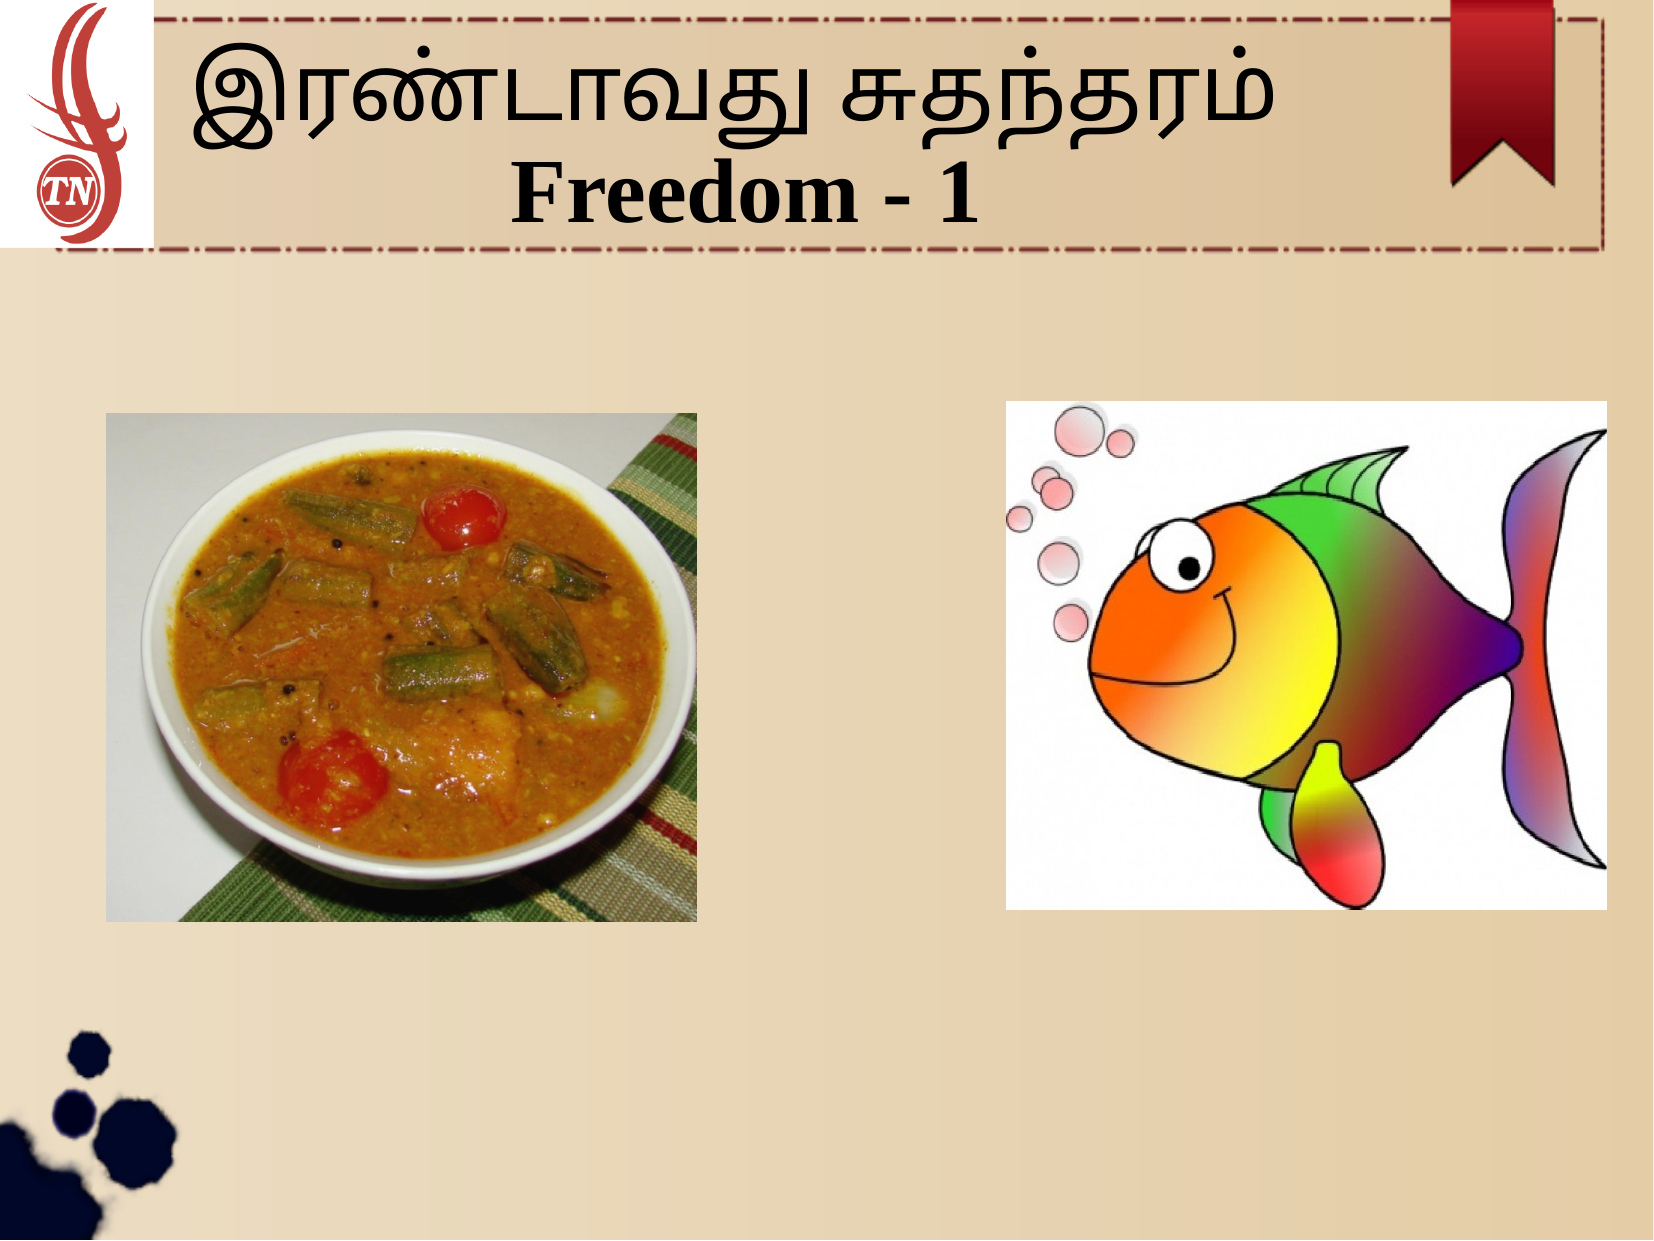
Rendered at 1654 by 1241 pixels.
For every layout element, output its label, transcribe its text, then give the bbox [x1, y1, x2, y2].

title இரண்டாவது சுதந்தரம் Freedom - 1 [154, 32, 1412, 244]
picture [0, 0, 1654, 1240]
